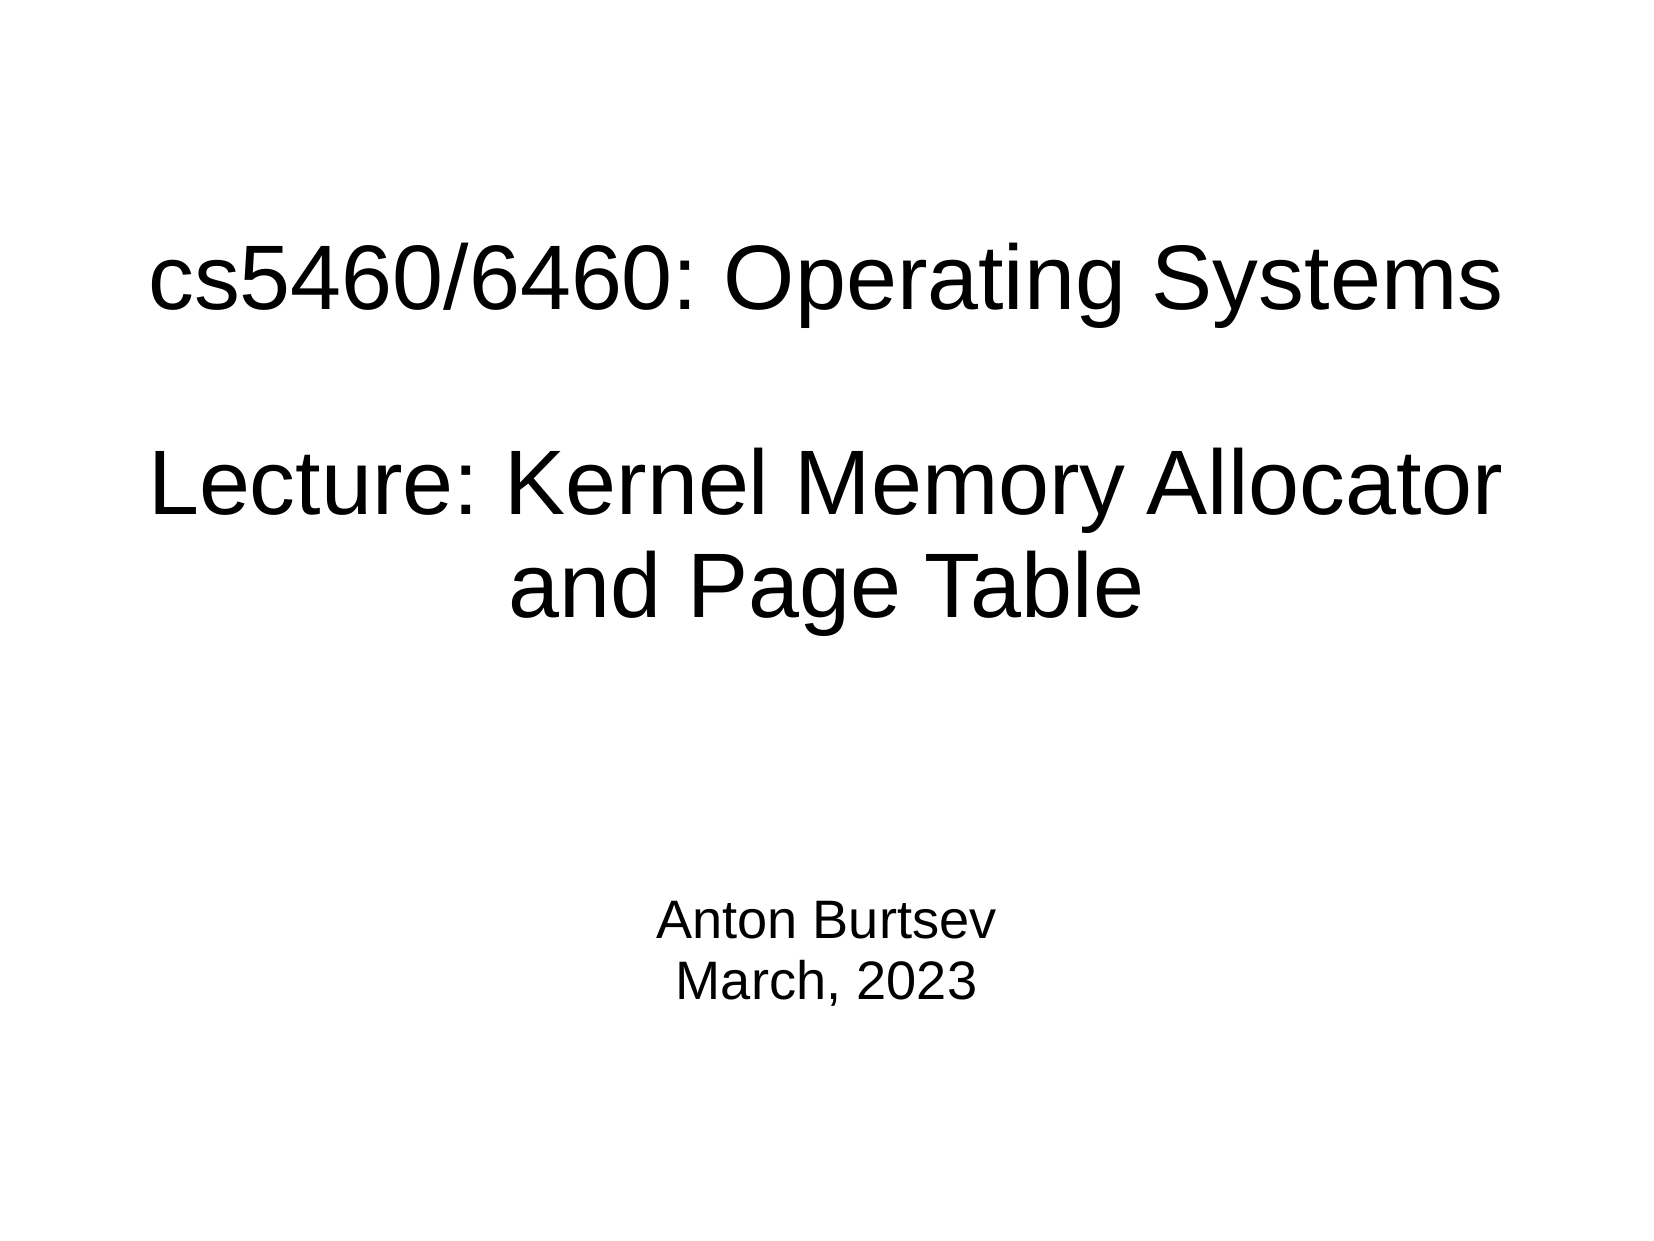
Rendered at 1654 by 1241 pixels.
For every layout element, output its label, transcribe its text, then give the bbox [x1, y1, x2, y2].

subtitle Anton Burtsev March, 2023 [82, 637, 1571, 1109]
title cs5460/6460: Operating Systems Lecture: Kernel Memory Allocator and Page Table [82, 113, 1571, 637]
